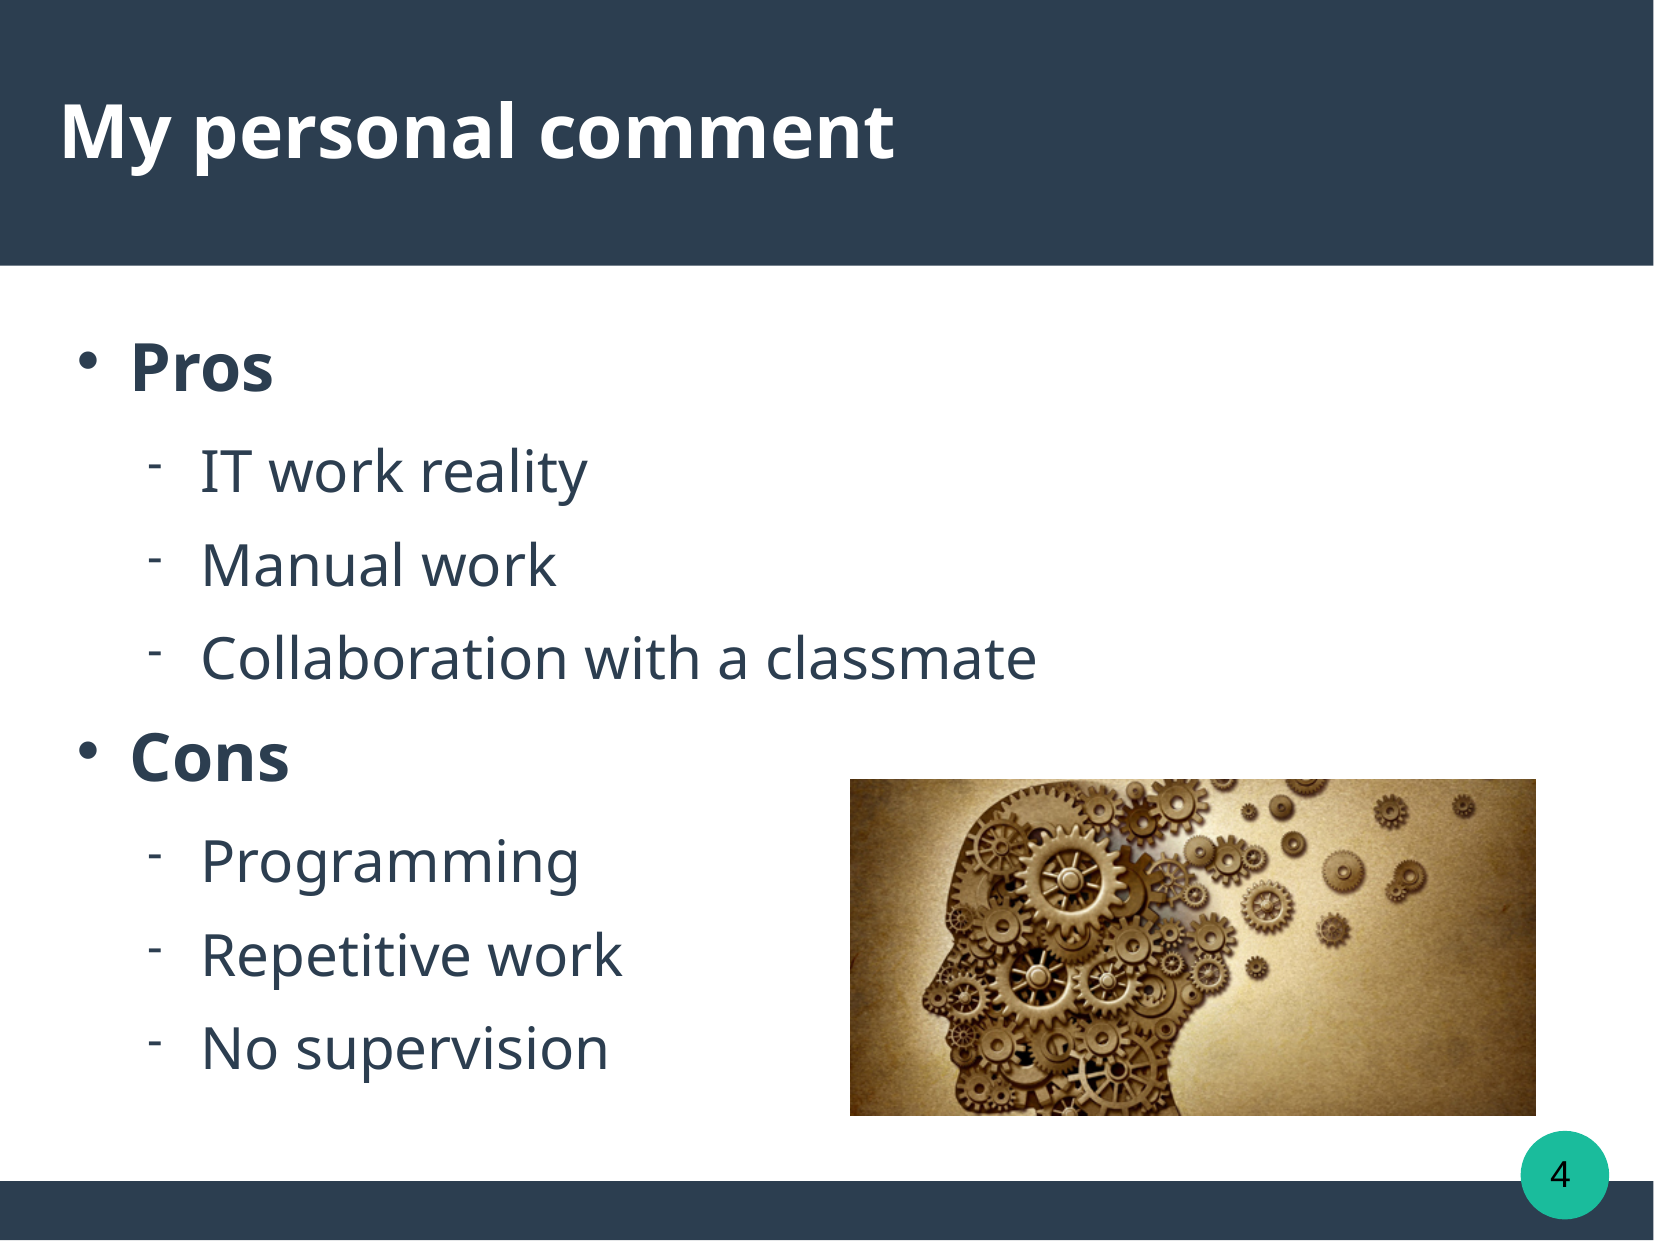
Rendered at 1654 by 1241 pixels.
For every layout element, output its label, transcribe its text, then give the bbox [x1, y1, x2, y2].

text_box My personal comment [58, 49, 1595, 207]
picture [850, 779, 1536, 1116]
text_box 4 [1535, 1145, 1654, 1203]
text_box Pros IT work reality Manual work Collaboration with a classmate Cons Programming Repetitive work No supervision [58, 324, 1595, 1152]
